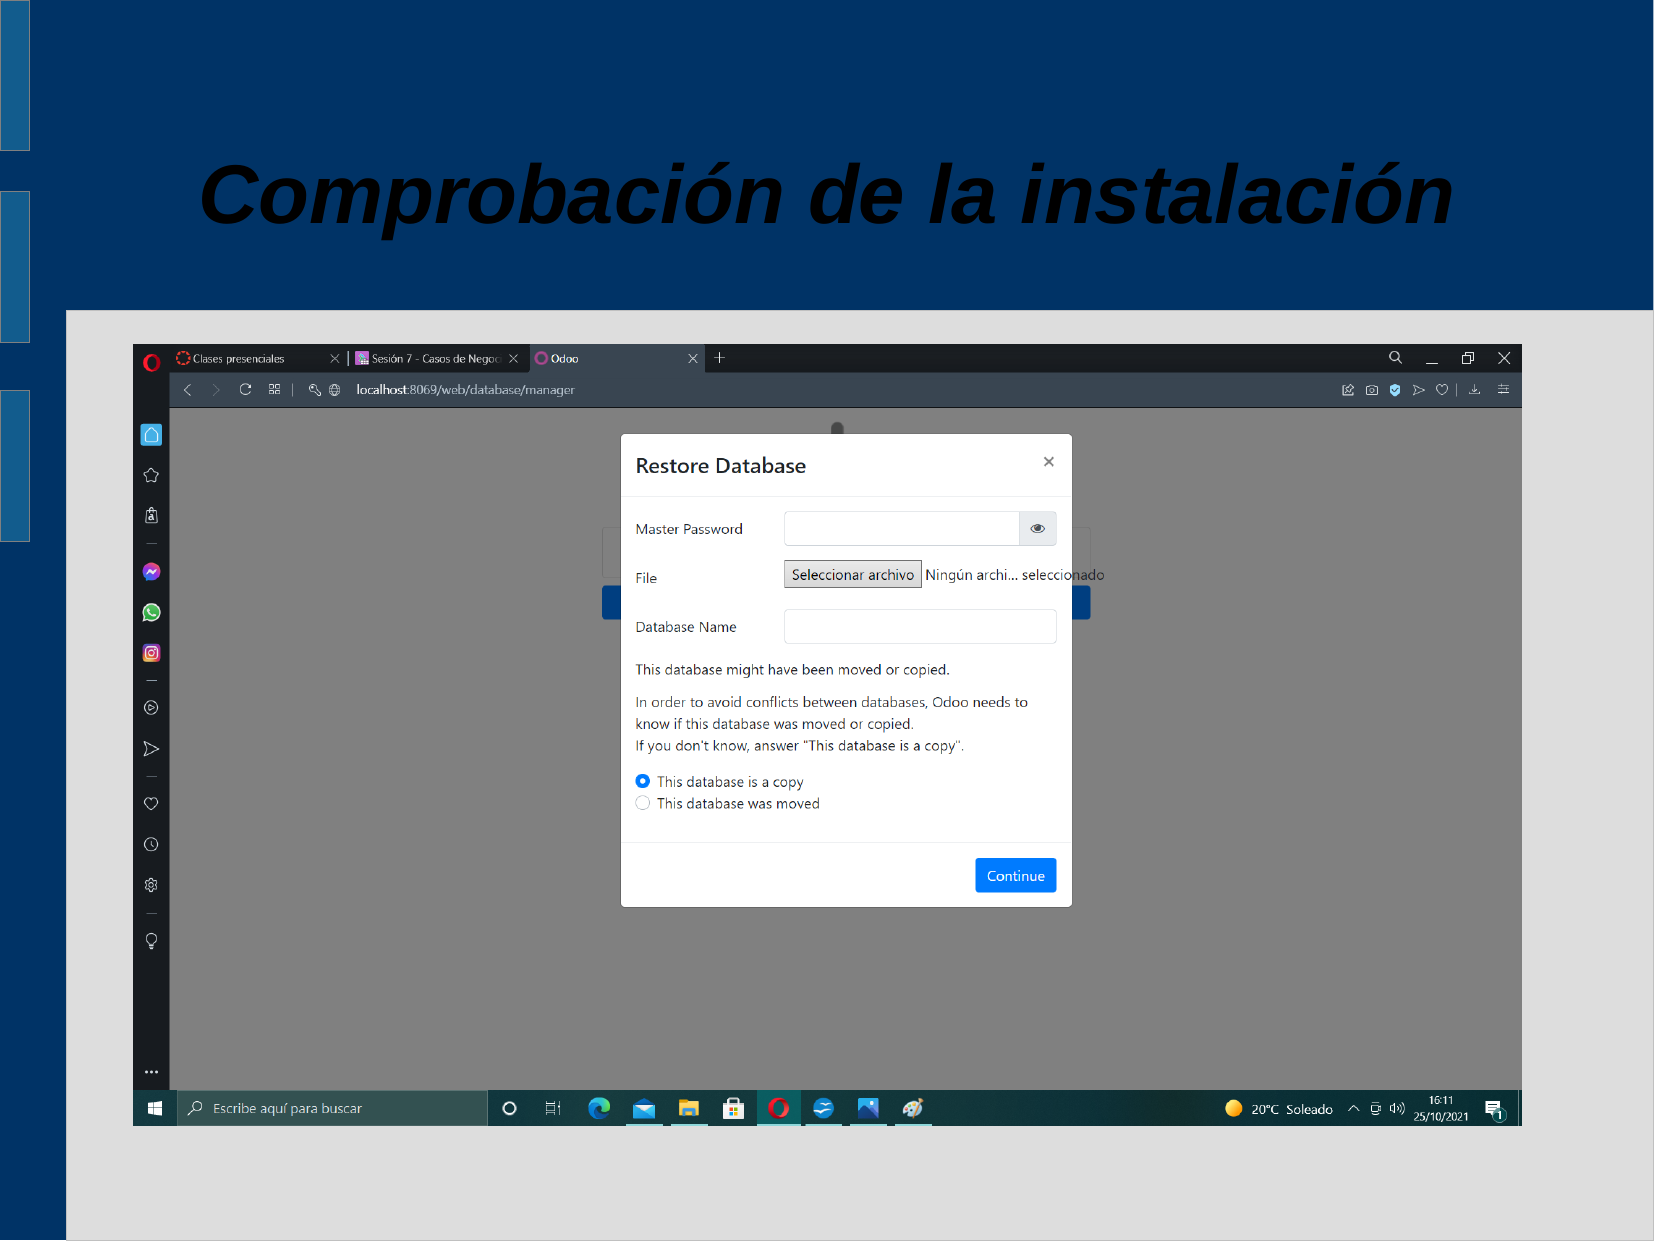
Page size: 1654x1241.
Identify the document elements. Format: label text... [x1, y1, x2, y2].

title Comprobación de la instalación [121, 91, 1534, 299]
picture [133, 344, 1522, 1126]
